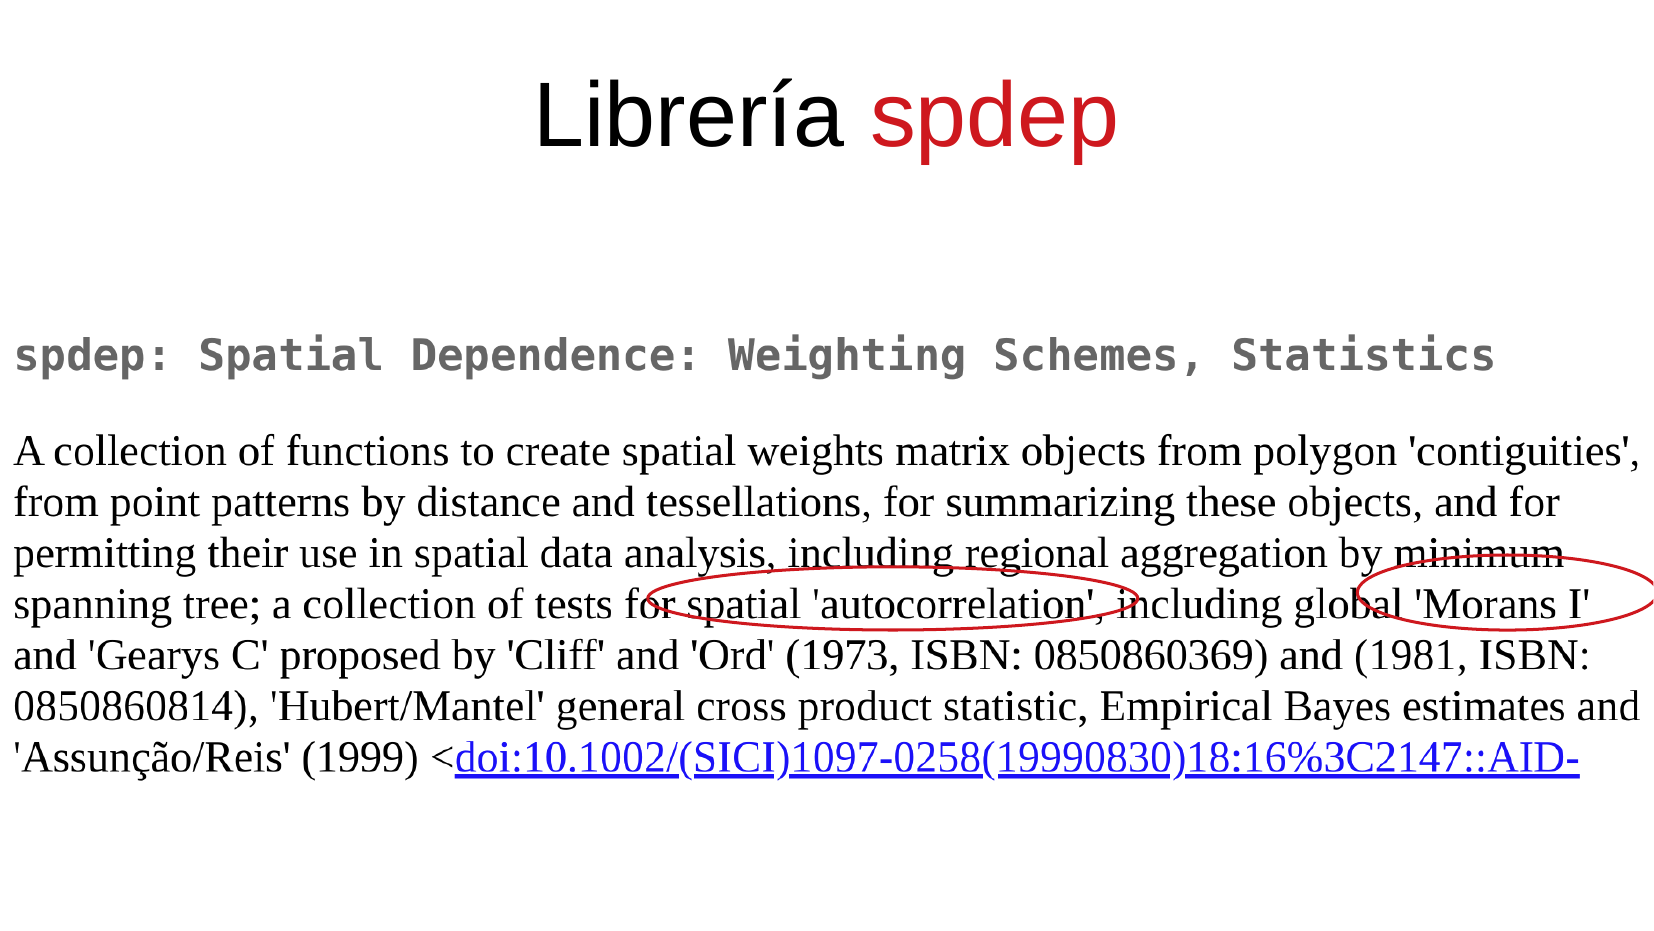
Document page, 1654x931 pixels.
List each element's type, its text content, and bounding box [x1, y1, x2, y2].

text_box [1357, 555, 1654, 631]
title Librería spdep [82, 37, 1571, 193]
text_box [647, 566, 1138, 631]
picture [3, 324, 1654, 786]
